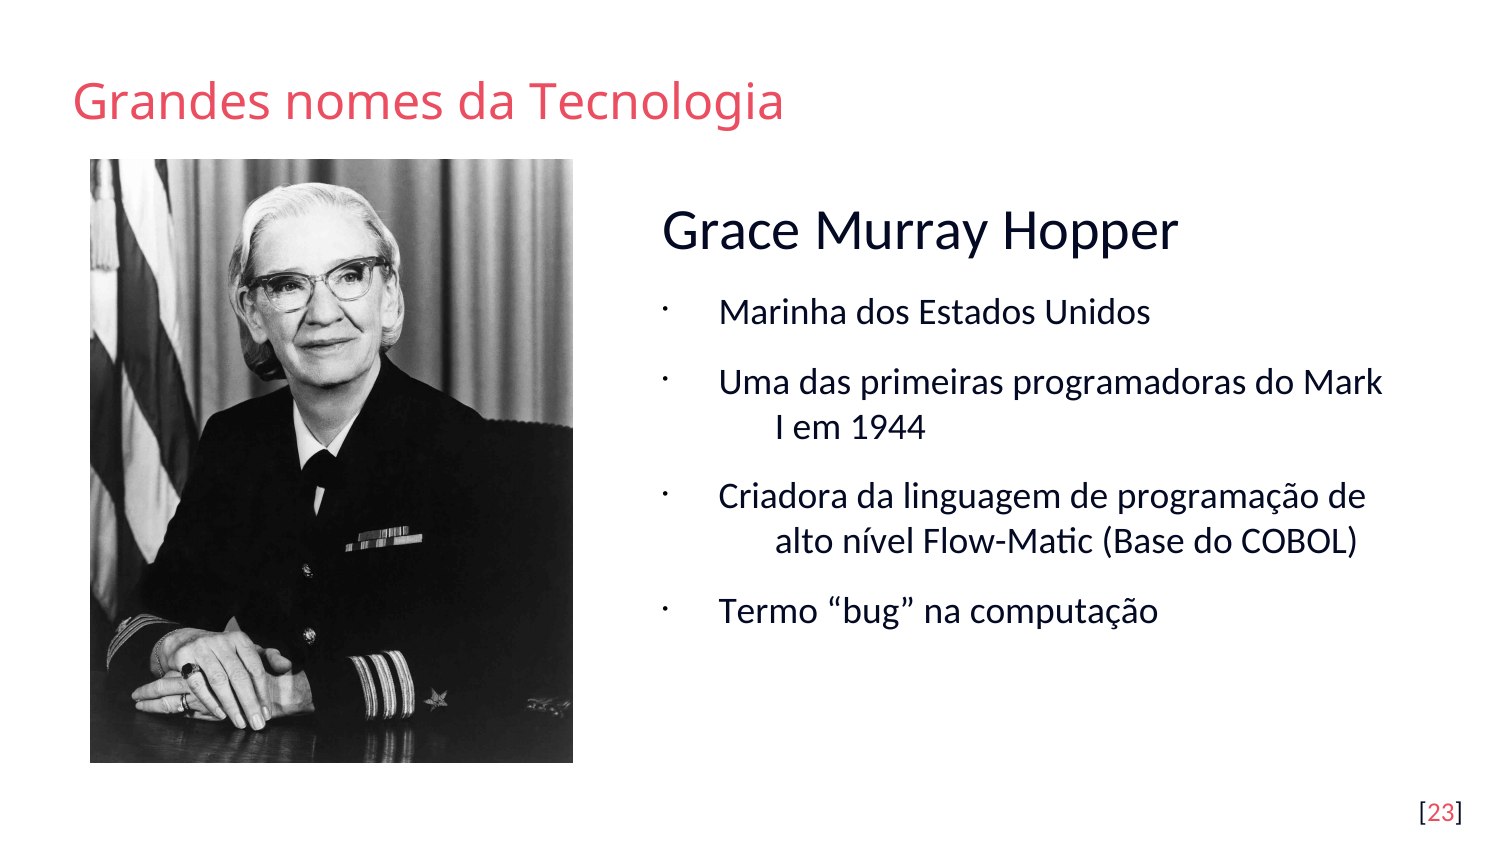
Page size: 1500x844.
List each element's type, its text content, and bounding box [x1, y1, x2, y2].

text_box Grace Murray Hopper Marinha dos Estados Unidos Uma das primeiras programadoras do Mark I em 1944 Criadora da linguagem de programação de alto nível Flow-Matic (Base do COBOL) Termo “bug” na computação [622, 176, 1404, 608]
picture [90, 159, 573, 763]
slide_number [23] [1403, 779, 1494, 844]
text_box Grandes nomes da Tecnologia [57, 45, 1274, 126]
